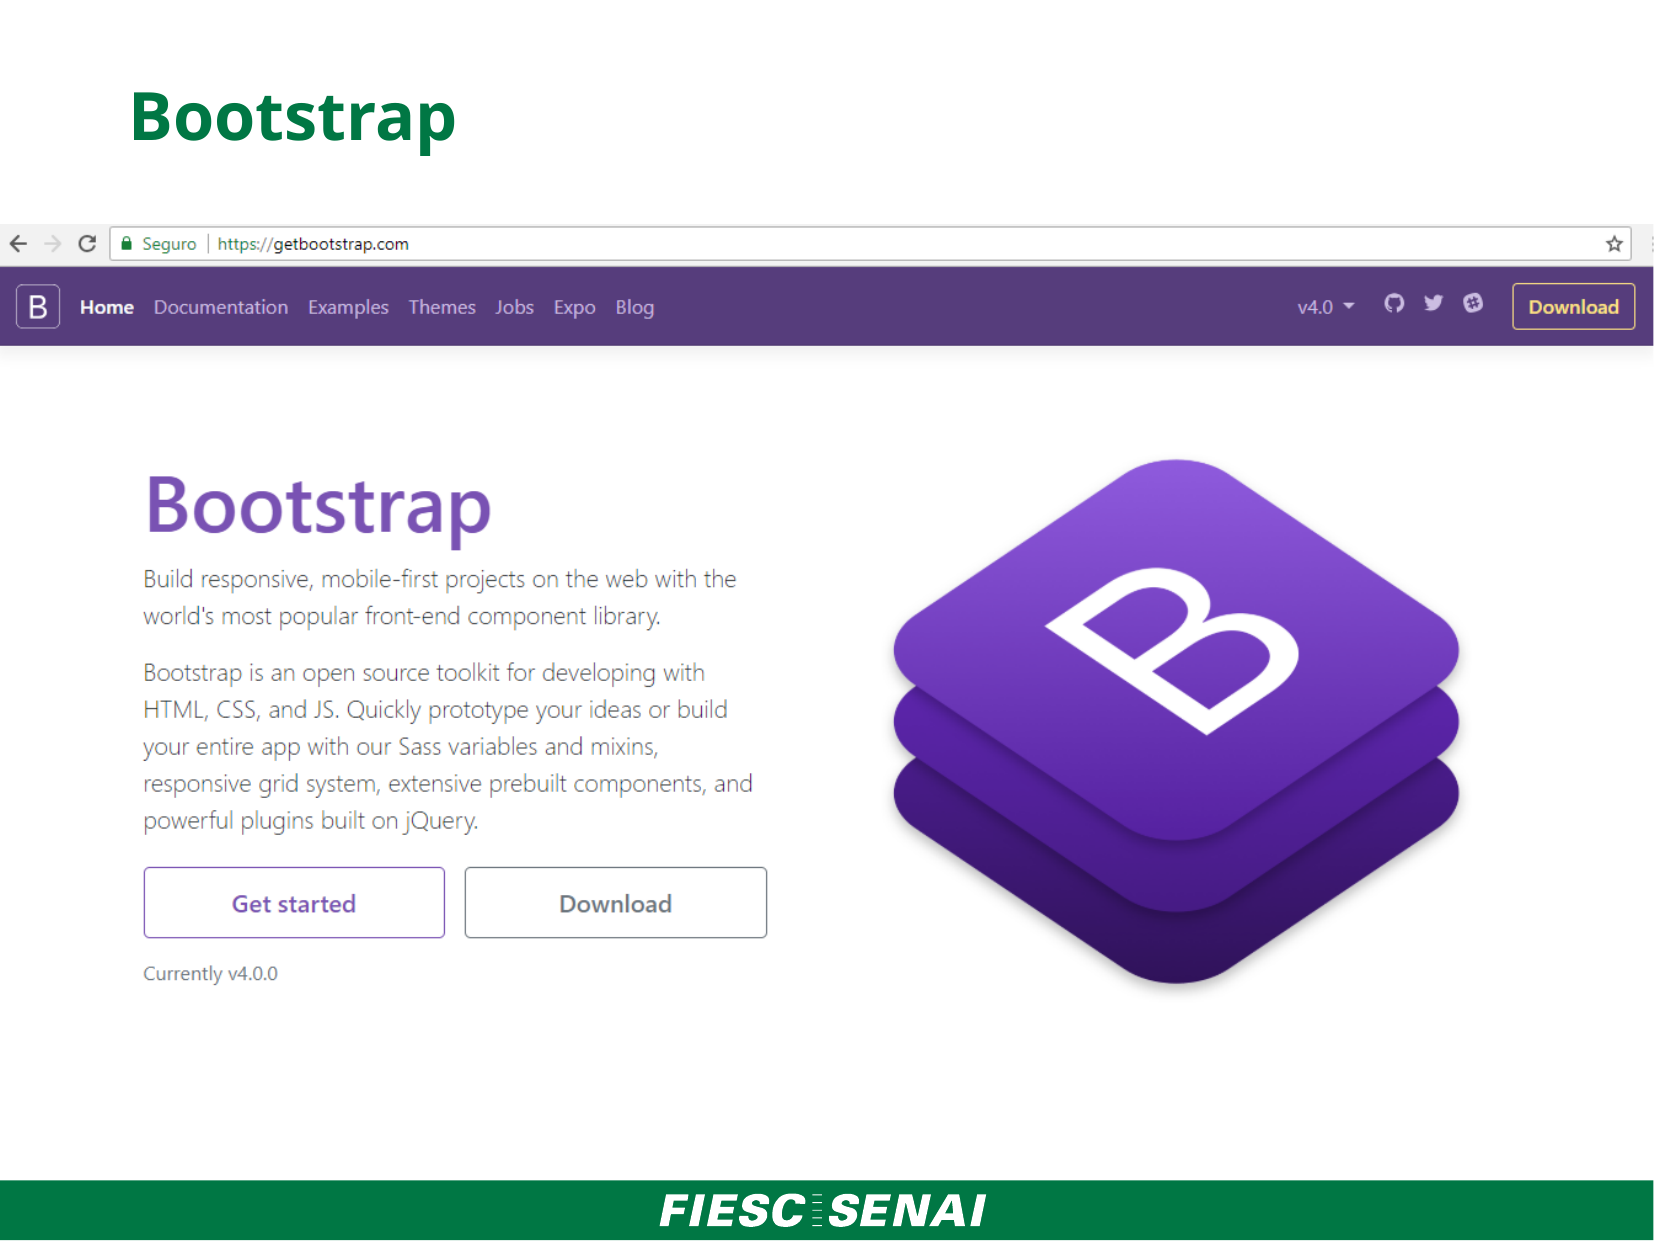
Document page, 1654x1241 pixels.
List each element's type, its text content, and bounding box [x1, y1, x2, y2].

picture [0, 224, 1654, 1016]
text_box Bootstrap [113, 39, 1540, 200]
